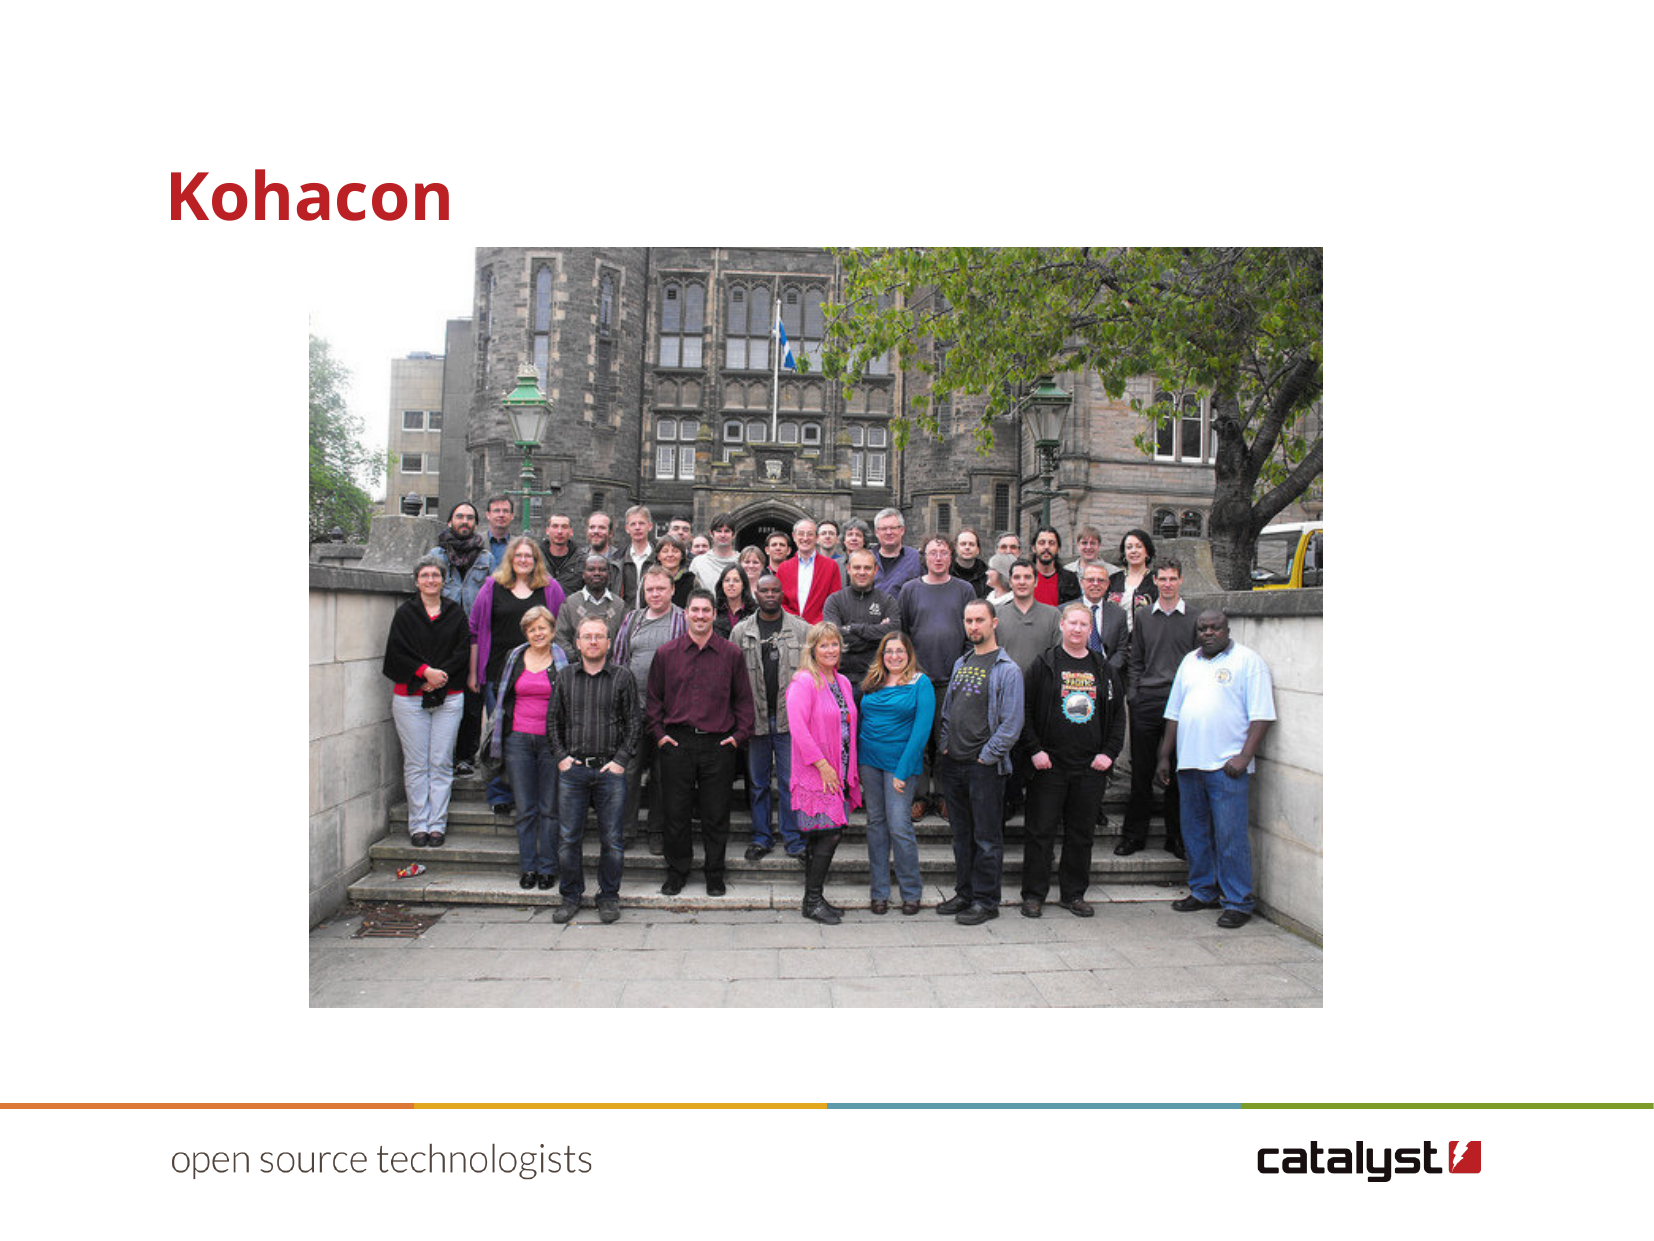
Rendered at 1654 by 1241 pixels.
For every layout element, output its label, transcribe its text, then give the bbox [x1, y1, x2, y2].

picture [309, 247, 1323, 1008]
picture [0, 1103, 1654, 1182]
title Kohacon [165, 90, 1489, 298]
